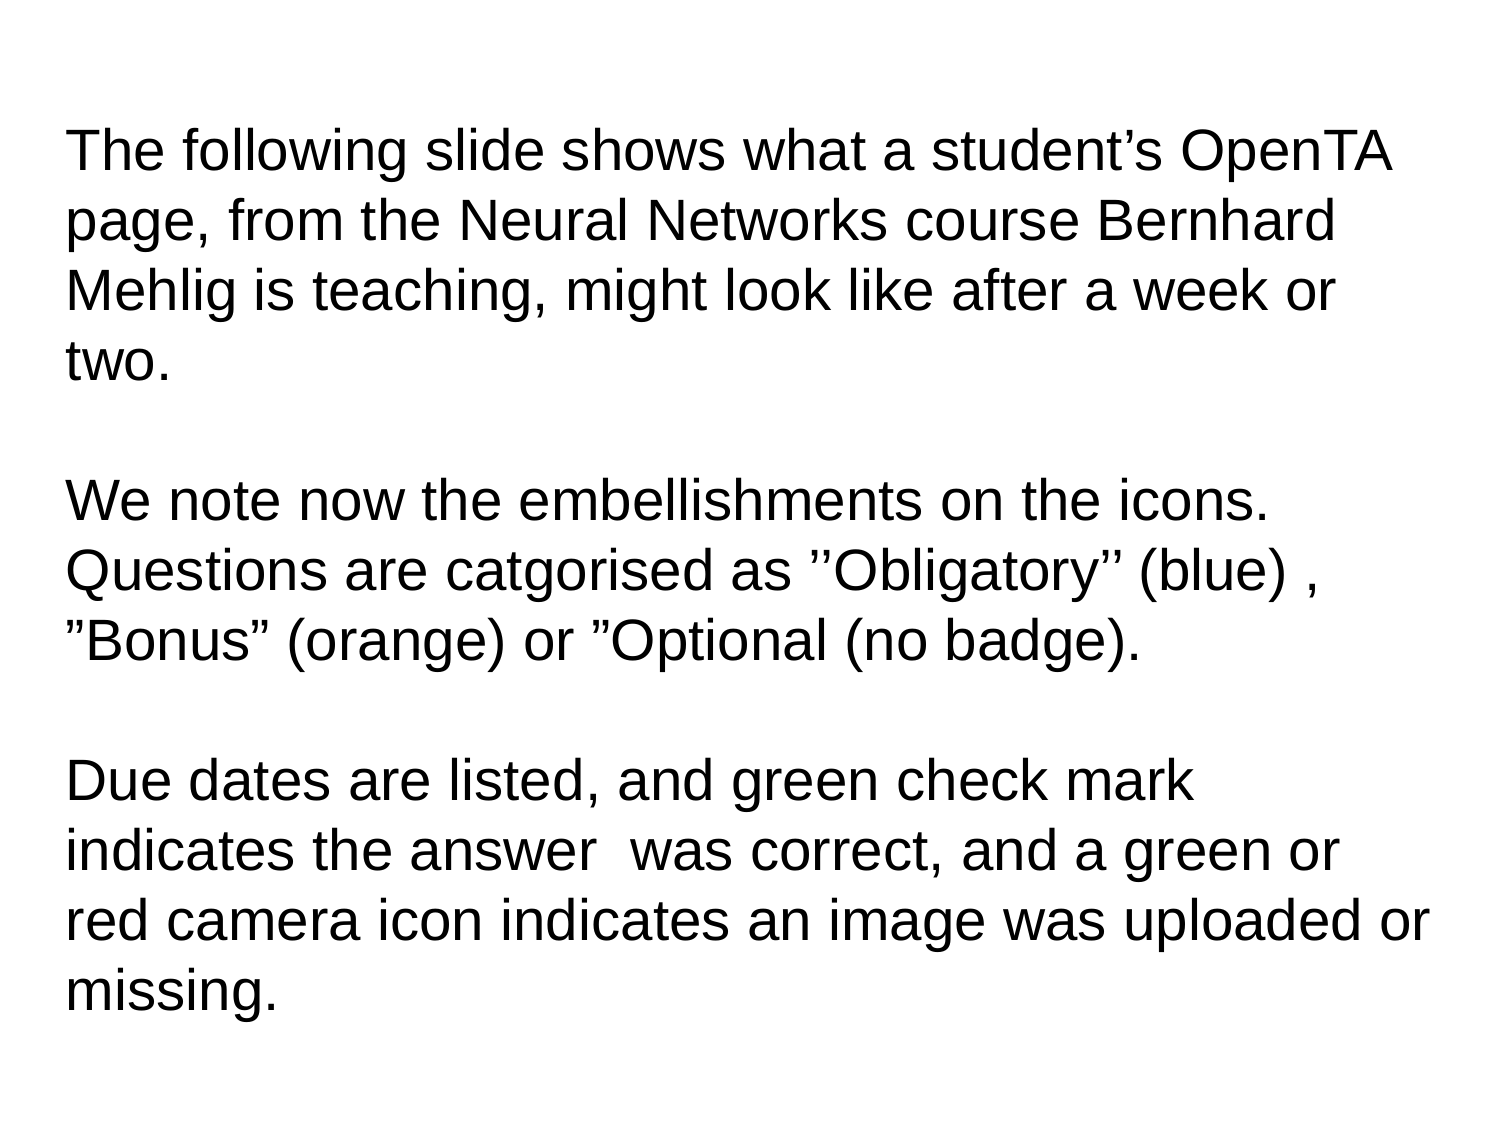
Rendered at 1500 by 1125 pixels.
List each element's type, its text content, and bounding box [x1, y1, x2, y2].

text_box The following slide shows what a student’s OpenTA page, from the Neural Networks course Bernhard Mehlig is teaching, might look like after a week or two. We note now the embellishments on the icons. Questions are catgorised as ’’Obligatory’’ (blue) , ”Bonus” (orange) or ”Optional (no badge). Due dates are listed, and green check mark indicates the answer was correct, and a green or red camera icon indicates an image was uploaded or missing. [51, 97, 1449, 223]
